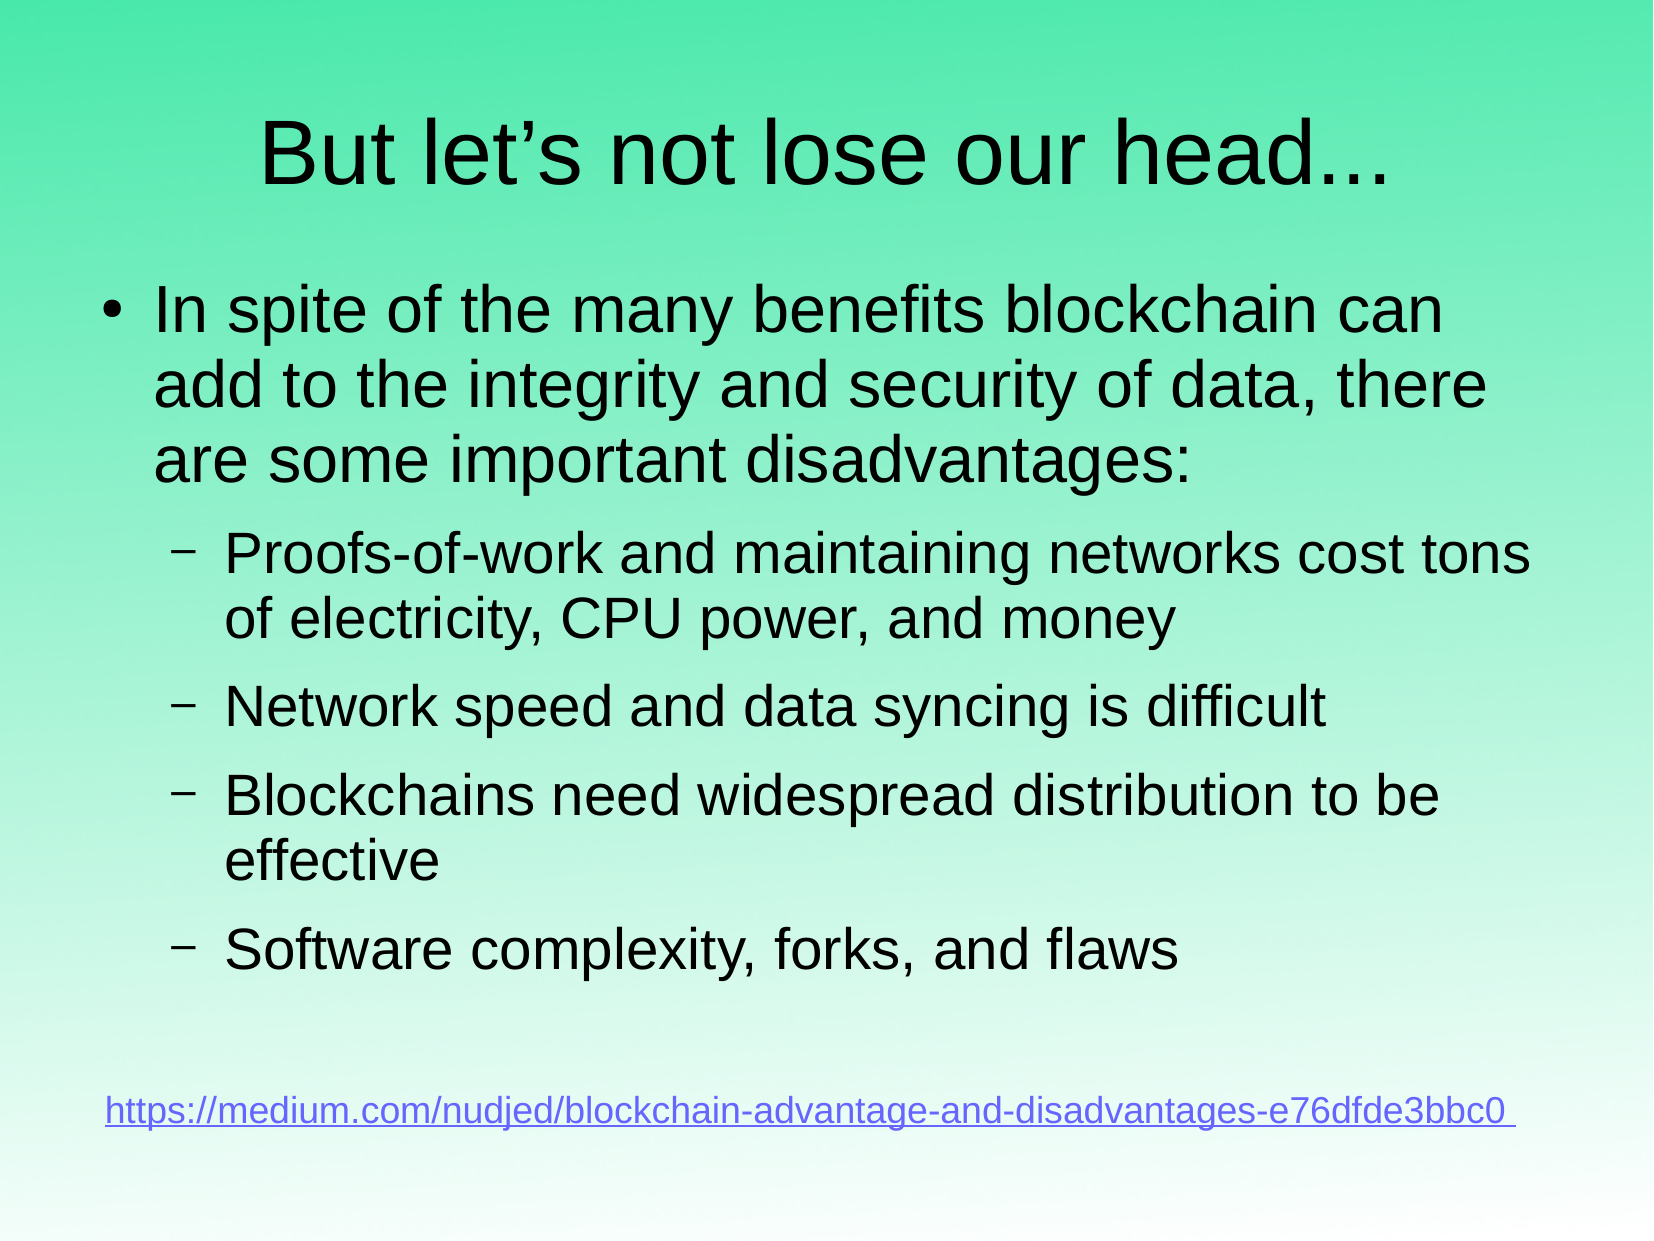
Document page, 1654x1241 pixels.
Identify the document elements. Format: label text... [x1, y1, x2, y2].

title But let’s not lose our head... [82, 49, 1571, 257]
text_box https://medium.com/nudjed/blockchain-advantage-and-disadvantages-e76dfde3bbc0 [90, 1081, 1576, 1139]
picture [0, 0, 1654, 1241]
list In spite of the many benefits blockchain can add to the integrity and security of data, there are some important disadvantages: Proofs-of-work and maintaining networks cost tons of electricity, CPU power, and money Network speed and data syncing is difficult Blockchains need widespread distribution to be effective Software complexity, forks, and flaws [82, 272, 1571, 992]
